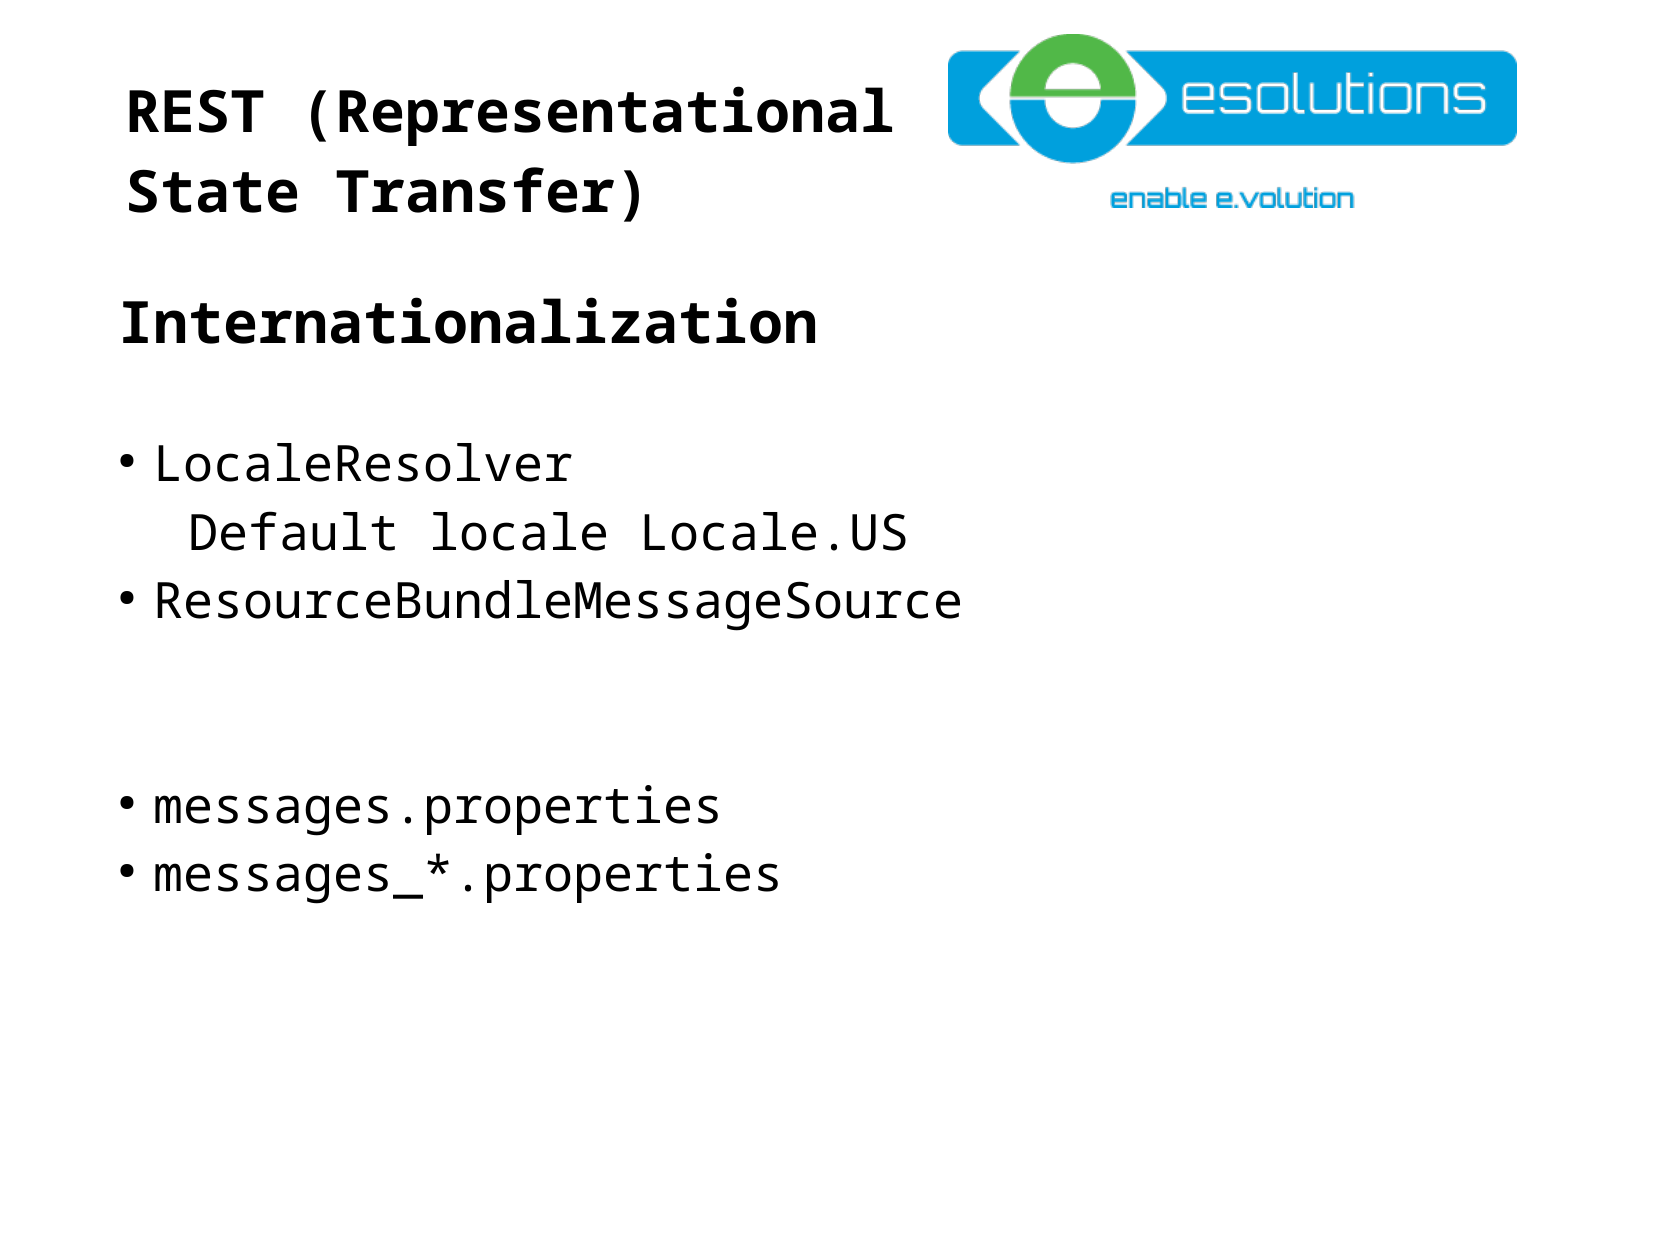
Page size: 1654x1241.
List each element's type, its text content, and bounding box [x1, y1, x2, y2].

subtitle Internationalization LocaleResolver Default locale Locale.US ResourceBundleMessageSource messages.properties messages_*.properties [82, 0, 1571, 1149]
text_box REST (Representational State Transfer) [75, 63, 916, 217]
